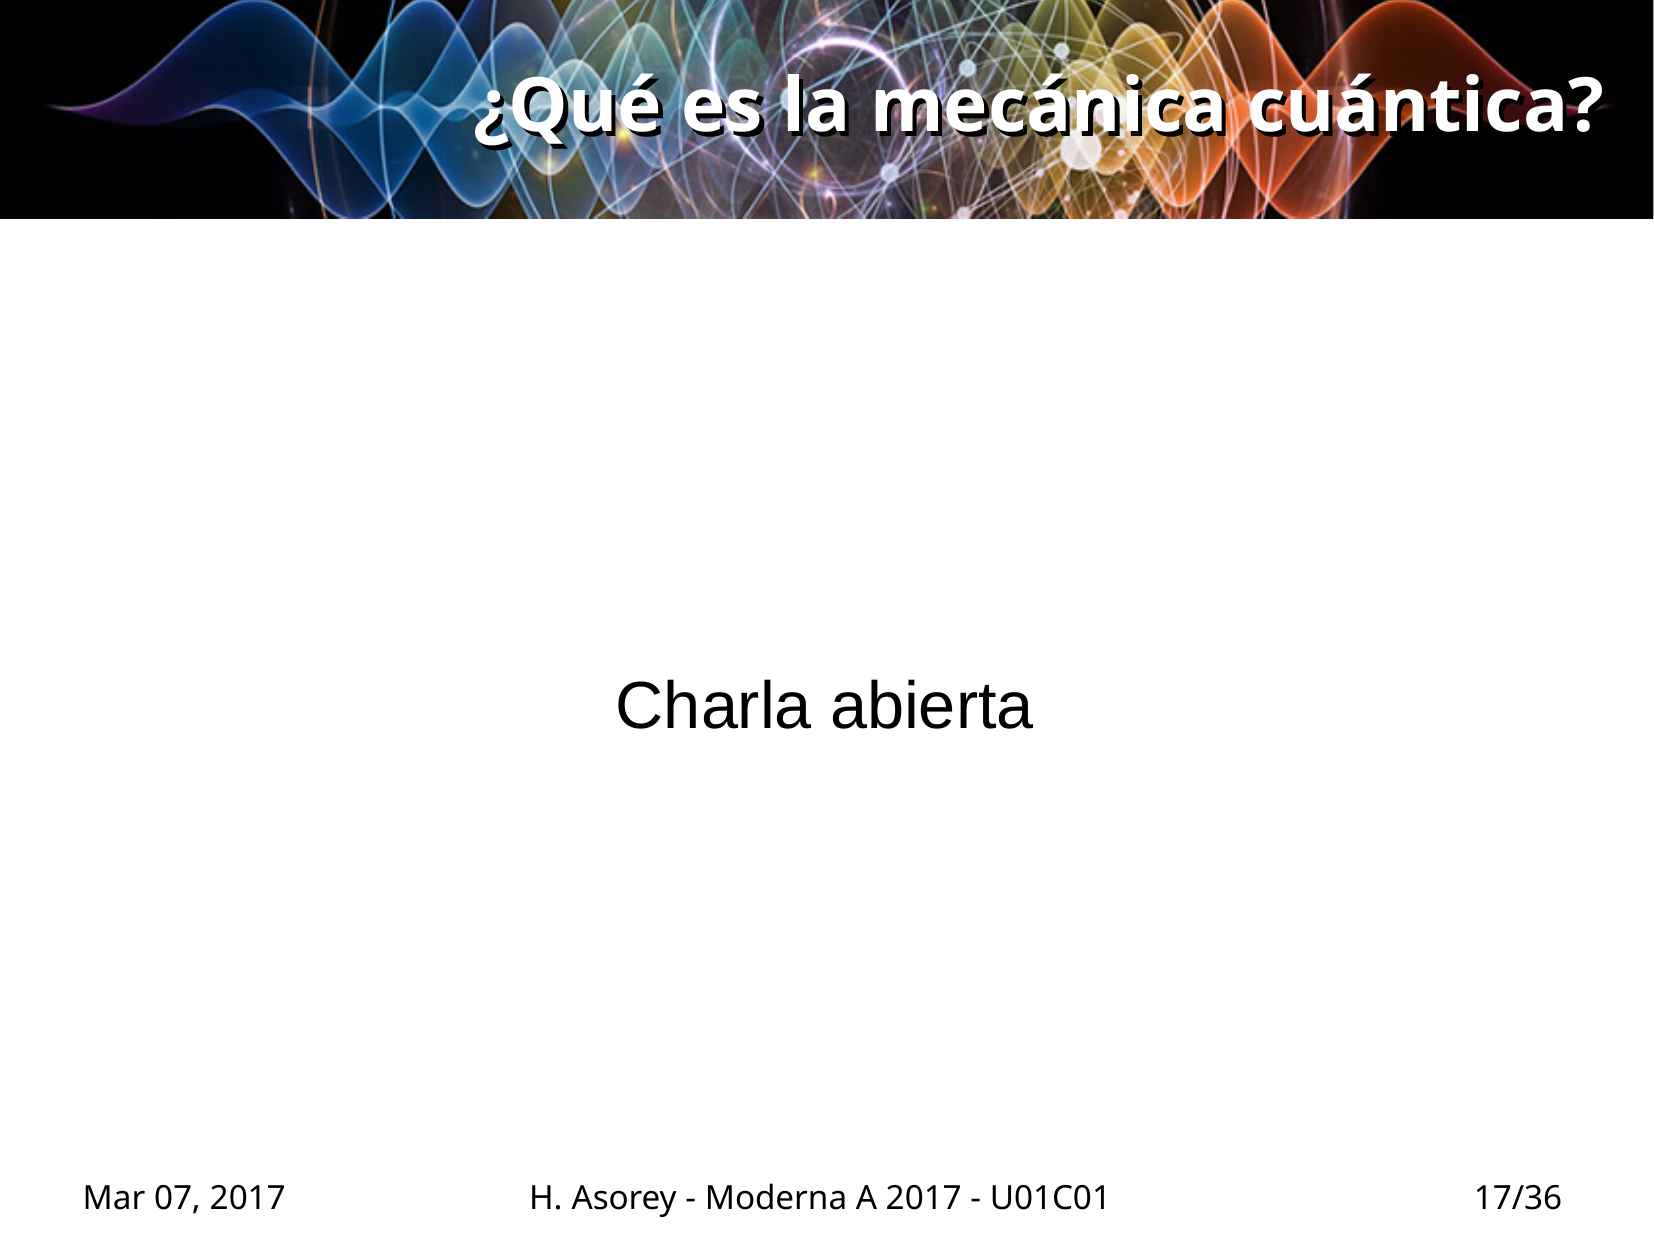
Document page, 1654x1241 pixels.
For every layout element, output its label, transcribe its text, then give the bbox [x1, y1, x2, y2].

subtitle Charla abierta [45, 255, 1606, 1156]
title ¿Qué es la mecánica cuántica? [45, 15, 1606, 191]
picture [0, 0, 1654, 219]
